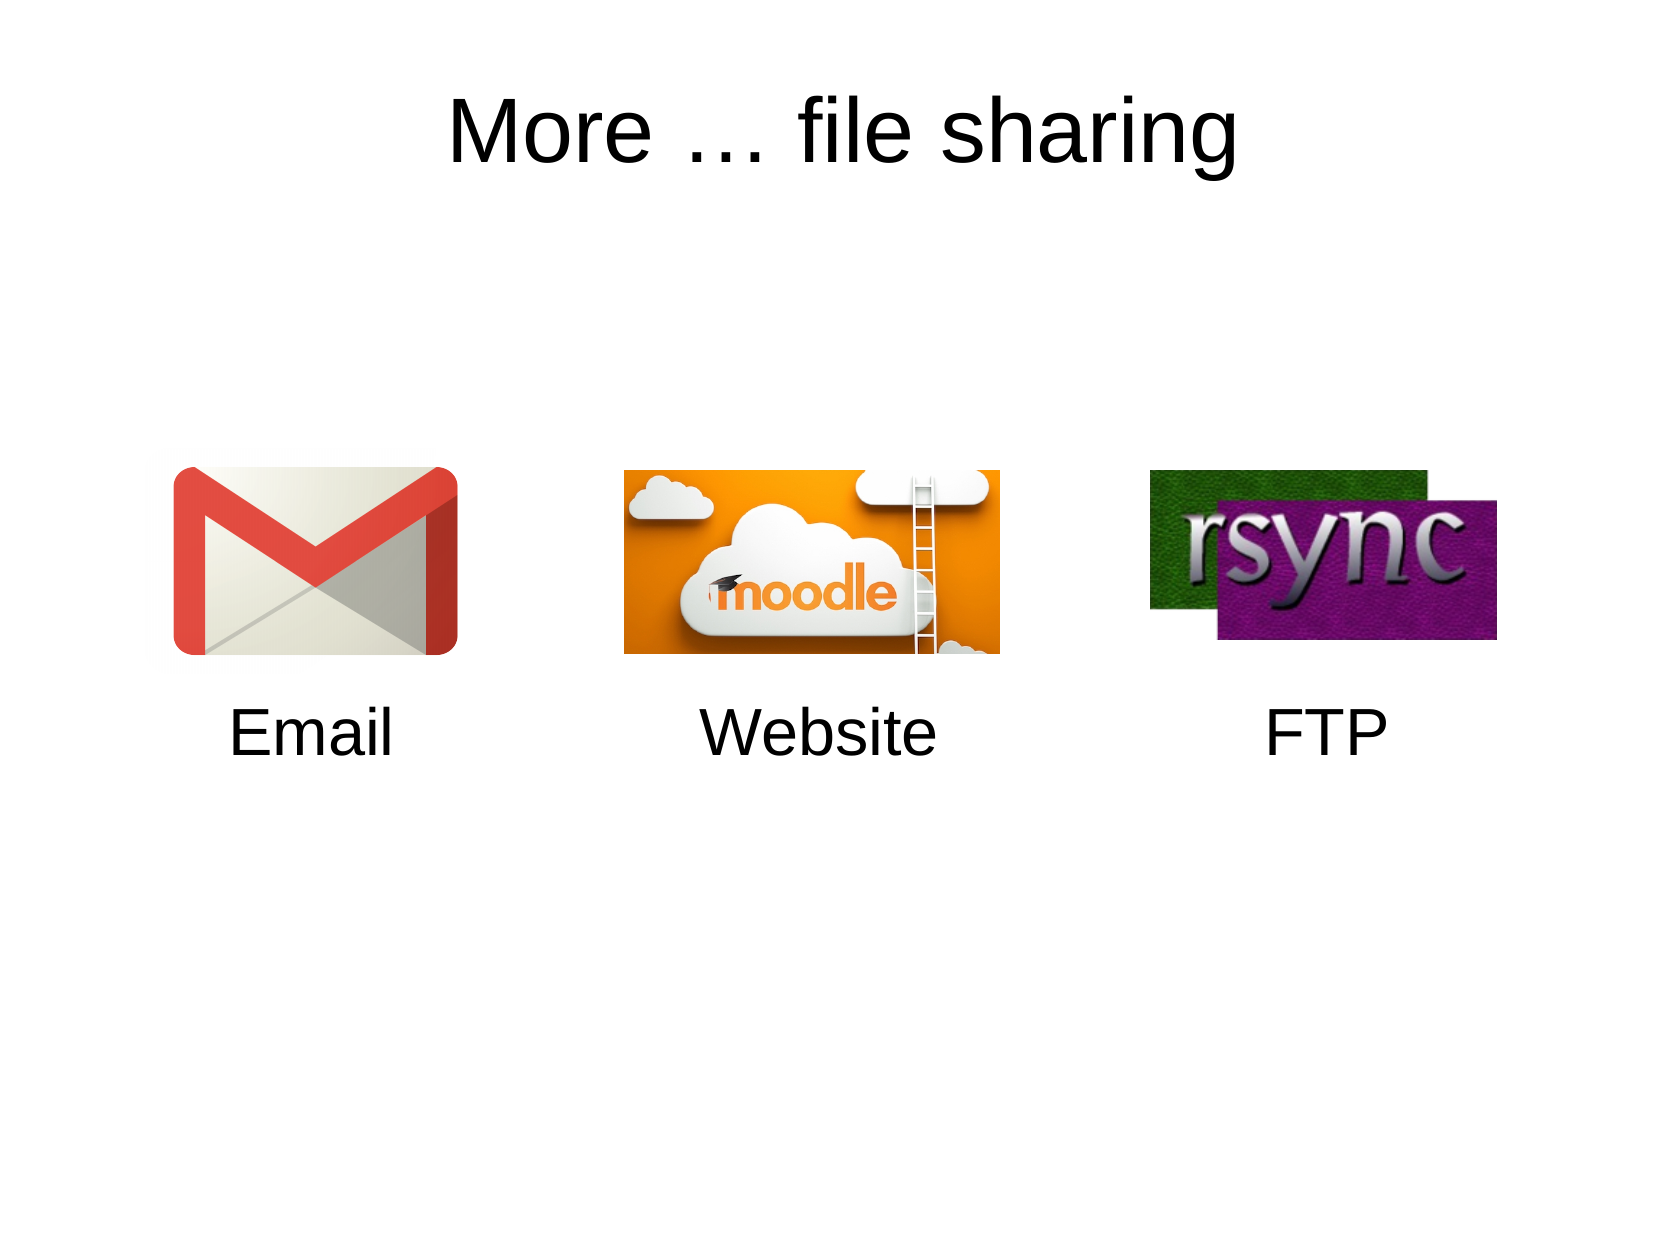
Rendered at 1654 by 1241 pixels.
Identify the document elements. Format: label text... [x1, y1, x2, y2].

picture [145, 448, 486, 675]
text_box FTP [1194, 695, 1460, 770]
picture [1150, 470, 1497, 640]
title More … file sharing [425, 53, 1262, 208]
picture [624, 470, 1000, 654]
text_box Email [214, 694, 410, 770]
text_box Website [686, 694, 952, 770]
